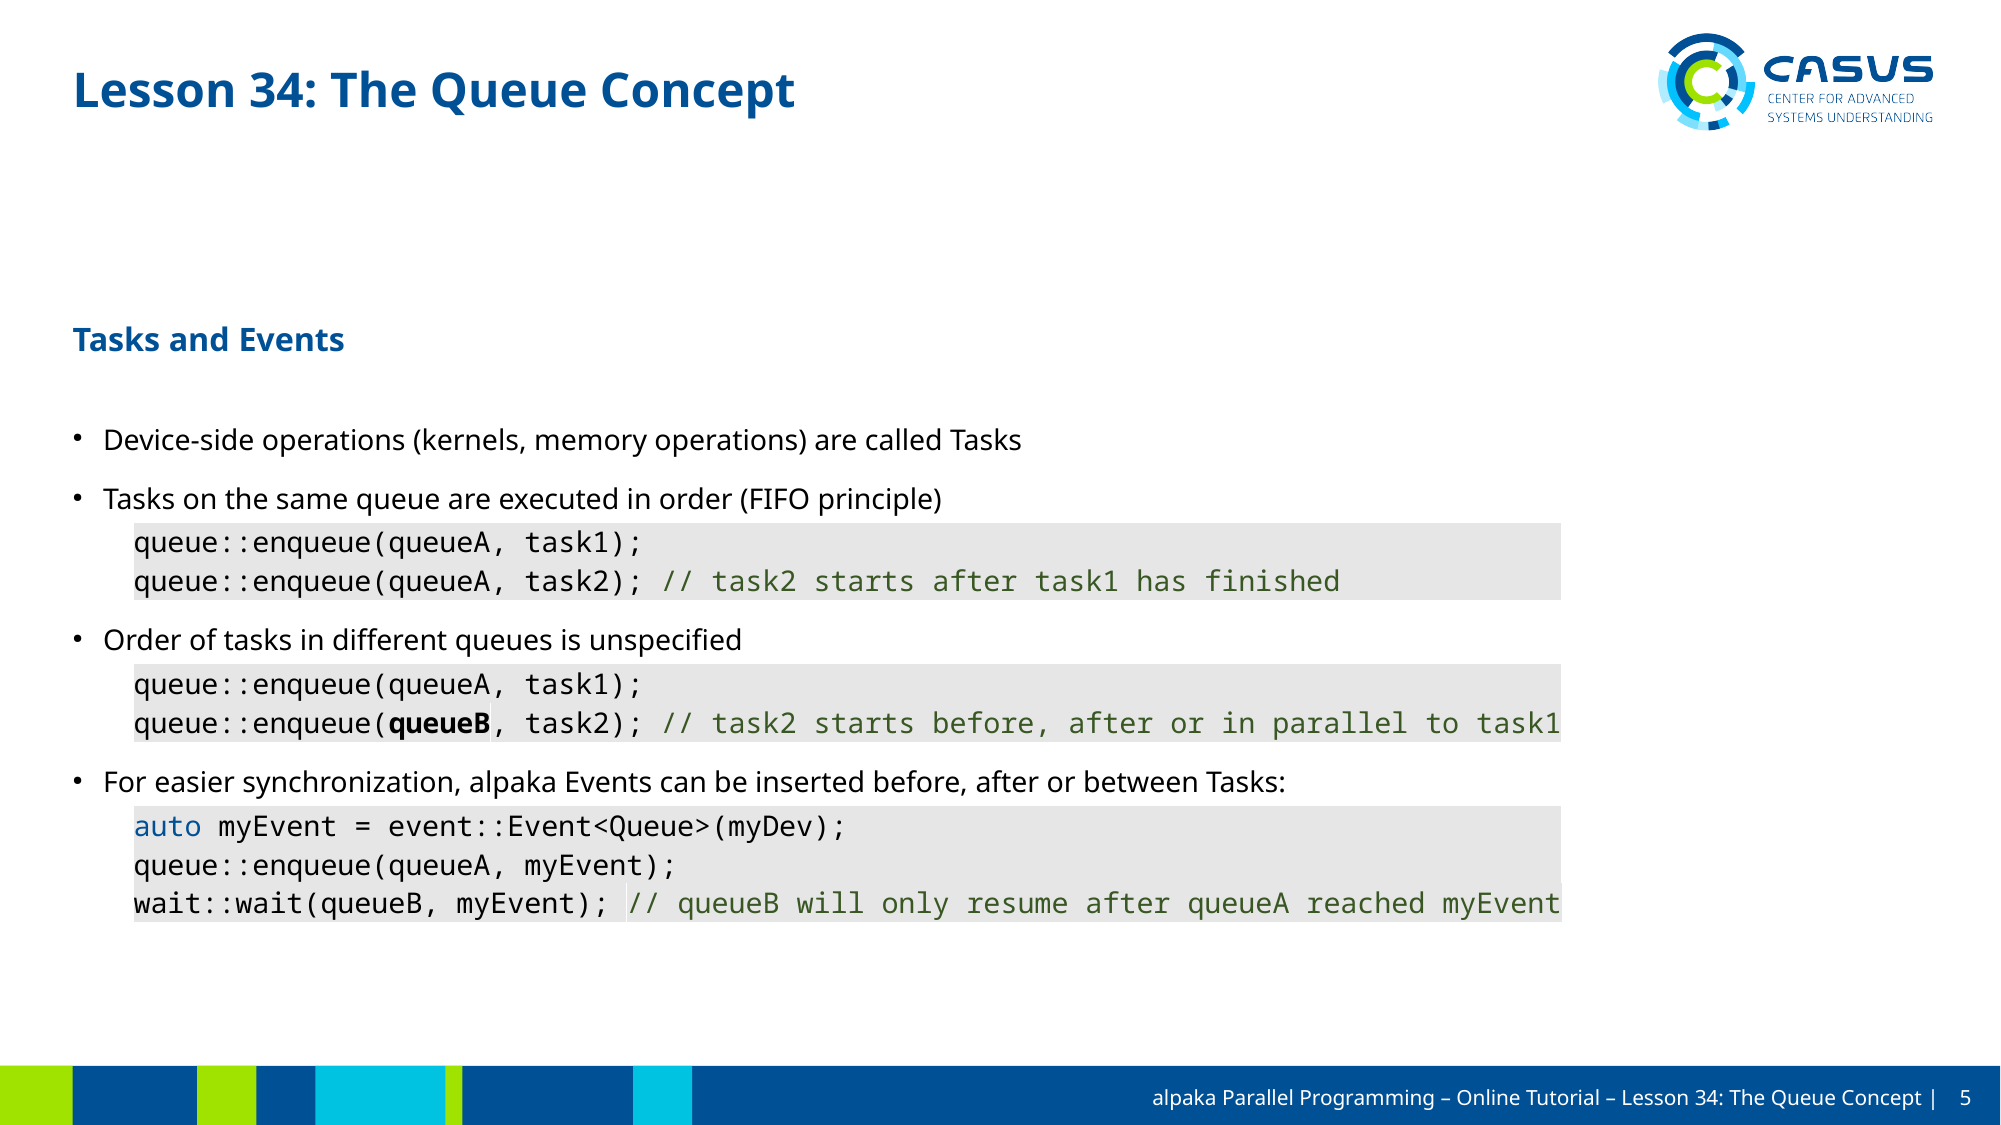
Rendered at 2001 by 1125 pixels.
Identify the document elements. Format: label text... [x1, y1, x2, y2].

list Tasks and Events Device-side operations (kernels, memory operations) are called Tasks Tasks on the same queue are executed in order (FIFO principle) queue::enqueue(queueA, task1); queue::enqueue(queueA, task2); // task2 starts after task1 has finished Order of tasks in different queues is unspecified queue::enqueue(queueA, task1); queue::enqueue(queueB, task2); // task2 starts before, after or in parallel to task1 For easier synchronization, alpaka Events can be inserted before, after or between Tasks: auto myEvent = event::Event<Queue>(myDev); queue::enqueue(queueA, myEvent); wait::wait(queueB, myEvent); // queueB will only resume after queueA reached myEvent [72, 316, 1620, 979]
title Lesson 34: The Queue Concept [72, 54, 1620, 123]
picture [1658, 33, 1933, 131]
